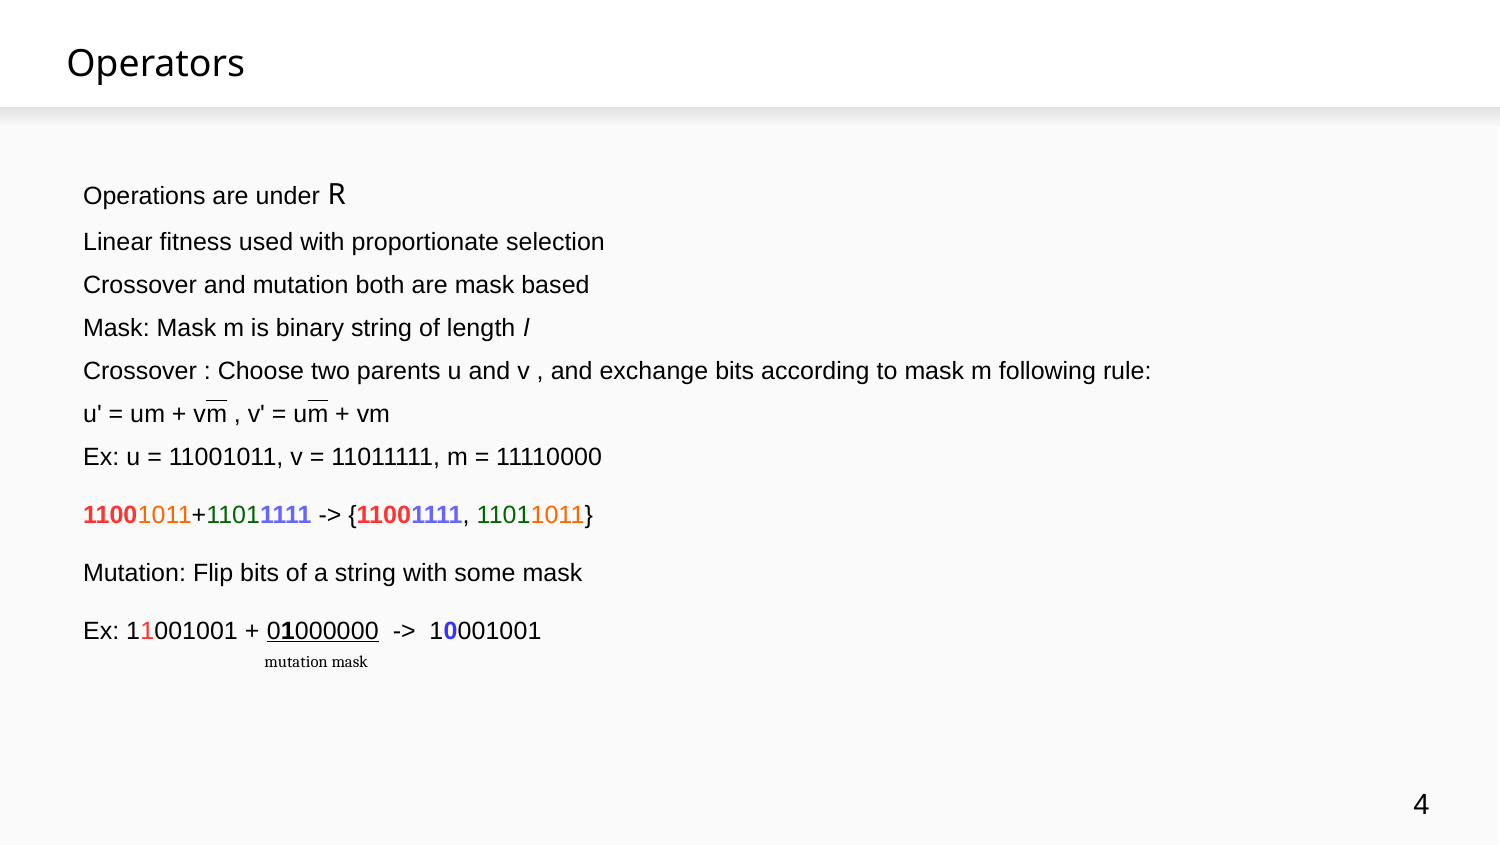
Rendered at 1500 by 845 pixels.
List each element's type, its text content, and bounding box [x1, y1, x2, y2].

text_box mutation mask [249, 645, 426, 680]
text_box Operators [66, 40, 599, 85]
text_box Operations are under R Linear fitness used with proportionate selection Crossover and mutation both are mask based Mask: Mask m is binary string of length l Crossover : Choose two parents u and v , and exchange bits according to mask m following rule: u' = um + vm , v' = um + vm Ex: u = 11001011, v = 11011111, m = 11110000 11001011+11011111 -> {11001111, 11011011} Mutation: Flip bits of a string with some mask Ex: 11001001 + 01000000 -> 10001001 [68, 165, 1274, 654]
